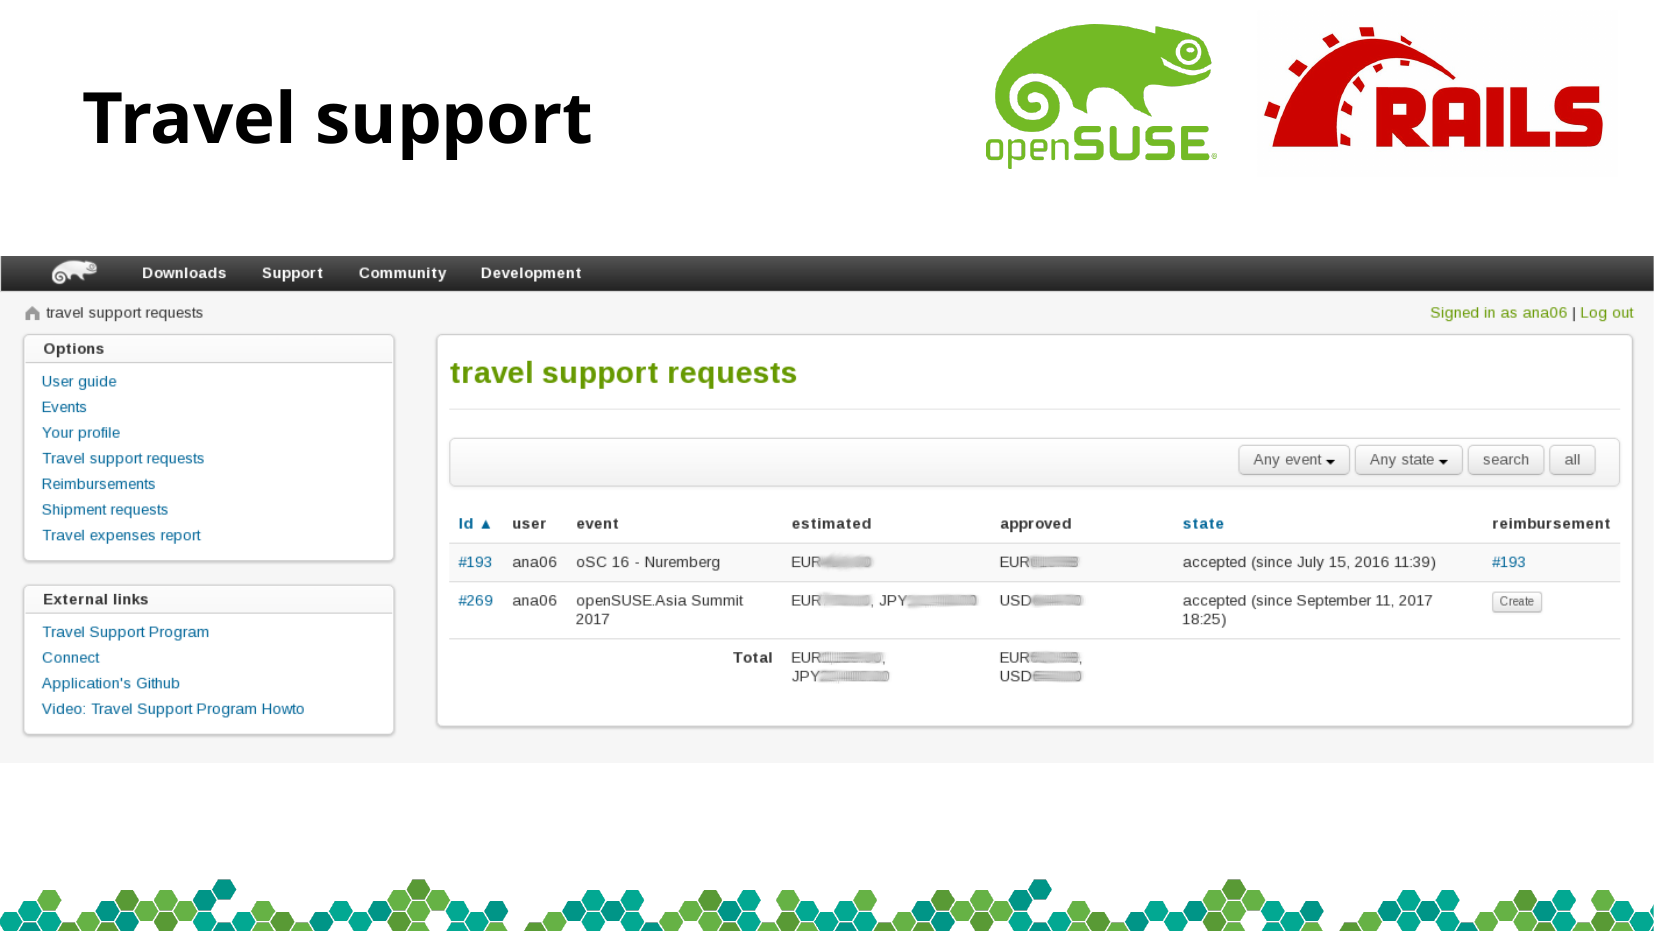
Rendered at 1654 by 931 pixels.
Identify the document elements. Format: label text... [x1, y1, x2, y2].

text_box Travel support [82, 37, 1571, 193]
picture [0, 871, 1654, 931]
picture [0, 256, 1654, 763]
picture [986, 24, 1217, 169]
picture [1257, 10, 1618, 178]
